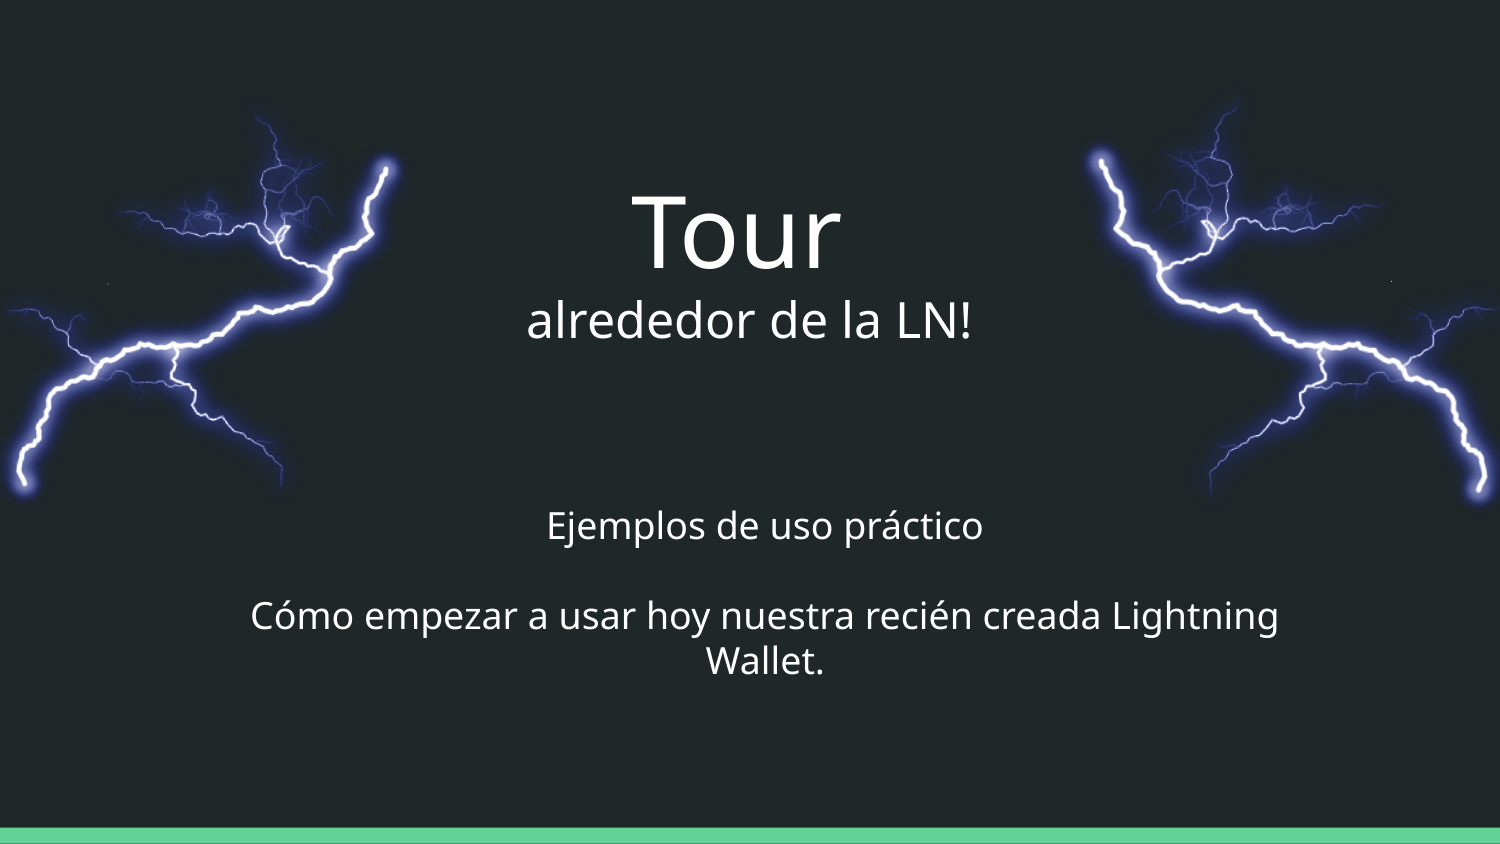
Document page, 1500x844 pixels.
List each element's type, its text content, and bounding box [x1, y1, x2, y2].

text_box Tour alrededor de la LN! [514, 153, 967, 283]
picture [0, 13, 514, 618]
text_box Ejemplos de uso práctico Cómo empezar a usar hoy nuestra recién creada Lightning Wallet. [190, 486, 1341, 654]
picture [967, 0, 1500, 631]
